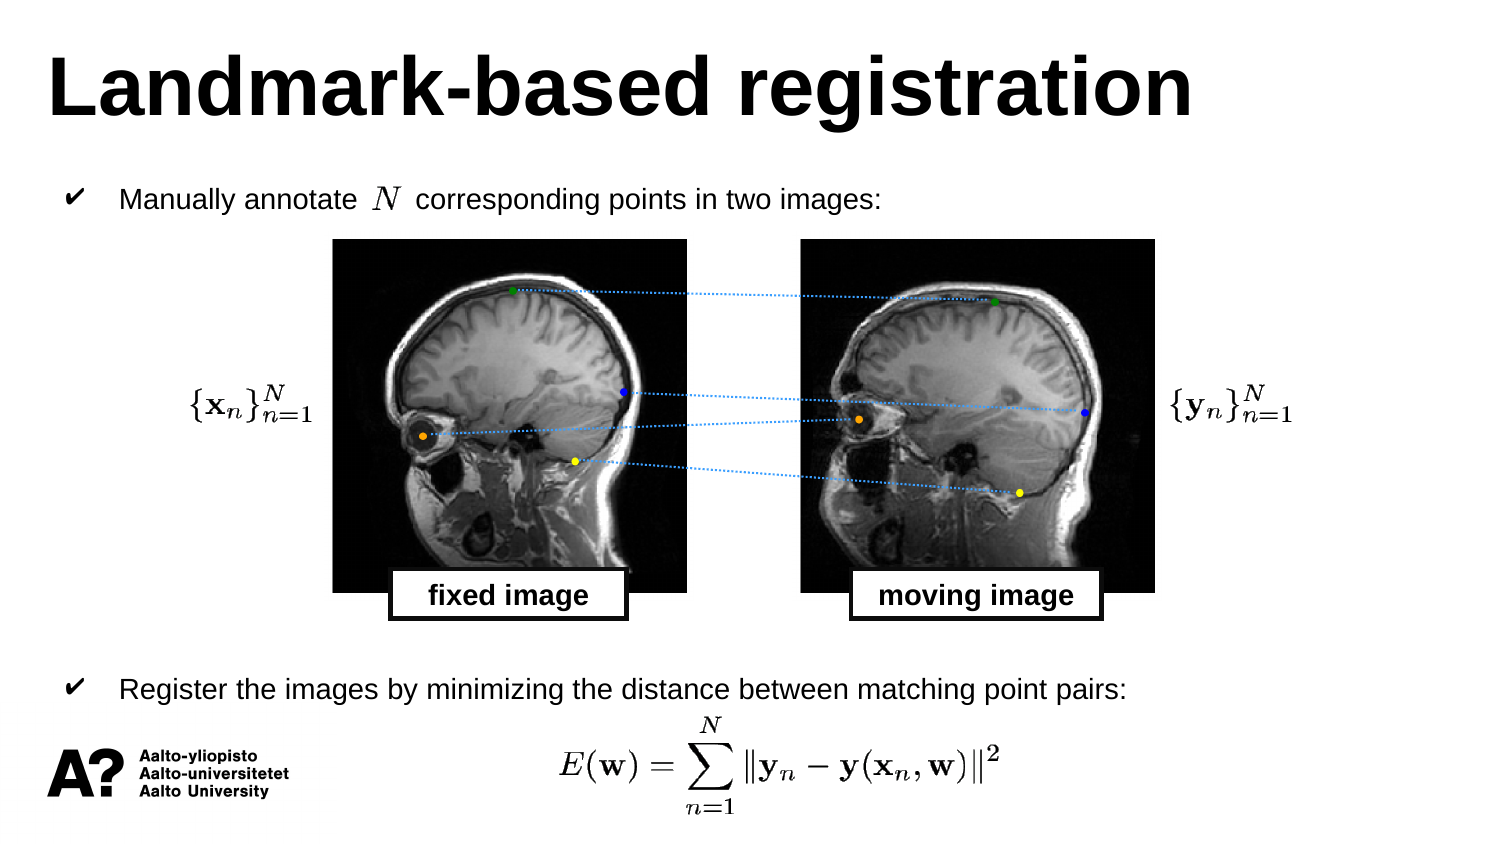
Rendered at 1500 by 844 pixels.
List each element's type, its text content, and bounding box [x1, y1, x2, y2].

picture [365, 176, 410, 217]
list Landmark-based registration [47, 32, 1442, 197]
list Manually annotate corresponding points in two images: Register the images by minimizing the distance between matching point pairs: [48, 180, 1375, 717]
text_box fixed image [390, 568, 627, 619]
picture [324, 231, 694, 601]
picture [792, 231, 1301, 601]
text_box moving image [850, 568, 1102, 619]
picture [182, 372, 321, 454]
picture [0, 702, 337, 844]
picture [552, 701, 1008, 844]
